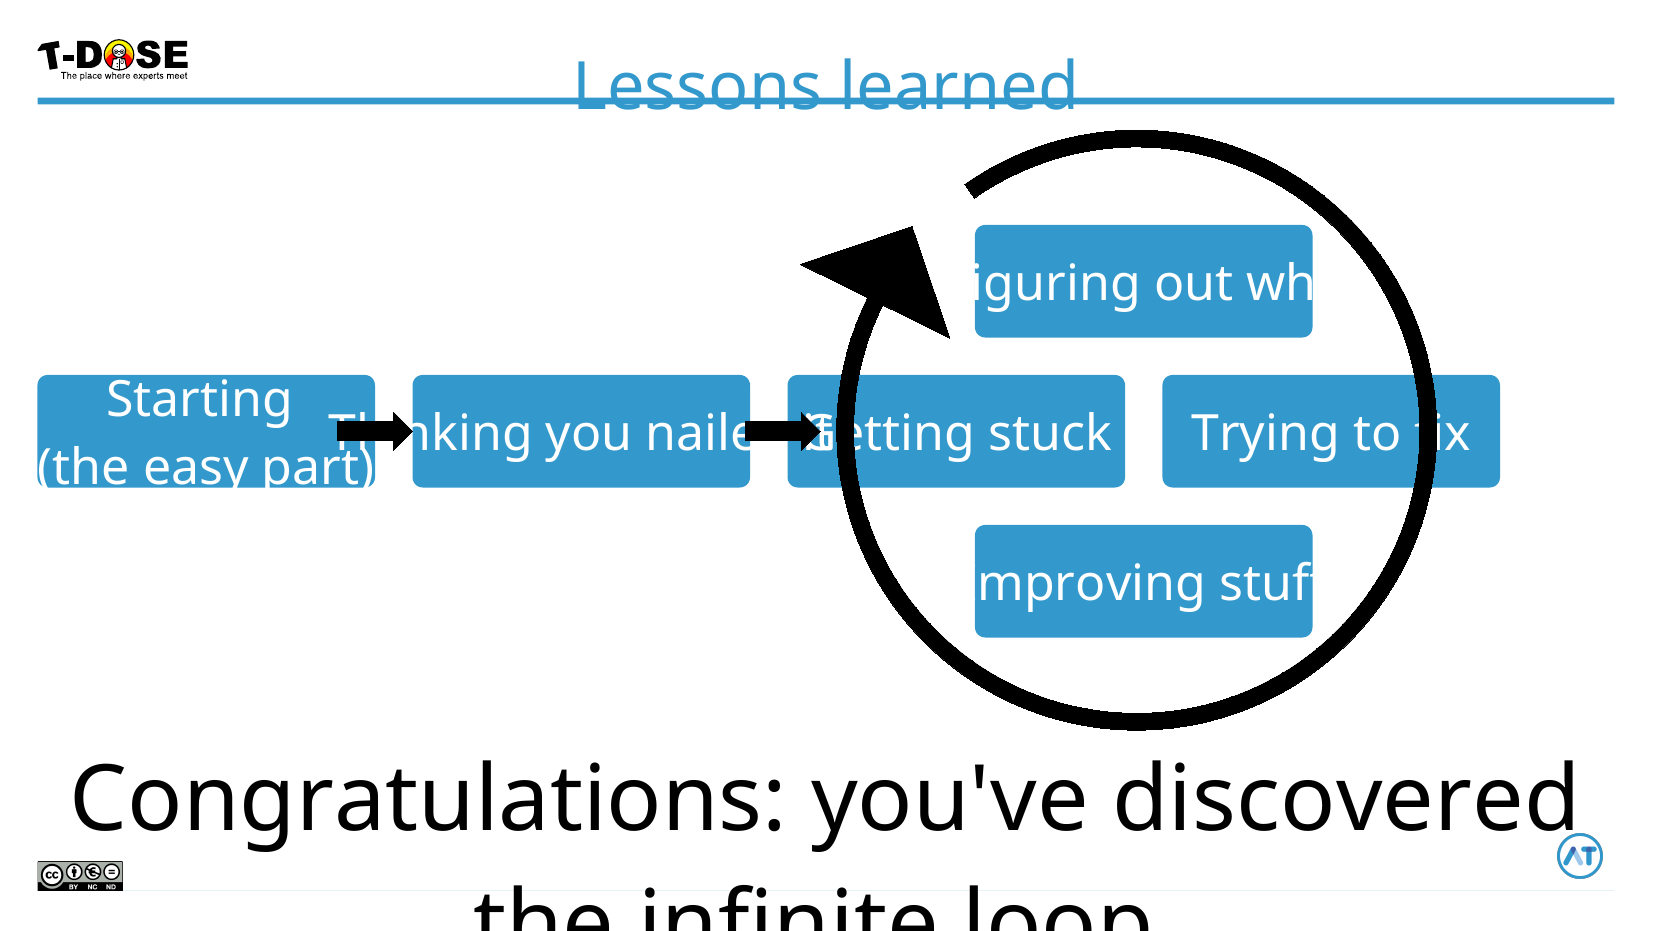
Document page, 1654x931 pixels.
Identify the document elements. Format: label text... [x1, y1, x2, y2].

text_box Trying to fix [1162, 374, 1419, 488]
text_box Improving stuff [974, 524, 1313, 638]
text_box Congratulations: you've discovered the infinite loop. [22, 732, 1629, 826]
text_box Figuring out why [974, 224, 1313, 338]
text_box Getting stuck [787, 374, 842, 488]
text_box Starting (the easy part) [365, 441, 376, 487]
text_box [800, 130, 1437, 731]
text_box [337, 412, 413, 451]
picture [1557, 833, 1603, 879]
text_box [745, 412, 821, 451]
text_box Starting (the easy part) [37, 374, 376, 488]
picture [37, 861, 123, 891]
text_box Trying to fix [1432, 374, 1501, 488]
text_box Lessons learned [37, 38, 1615, 106]
text_box Thinking you nailed it [412, 374, 751, 488]
text_box Getting stuck [854, 374, 1126, 488]
